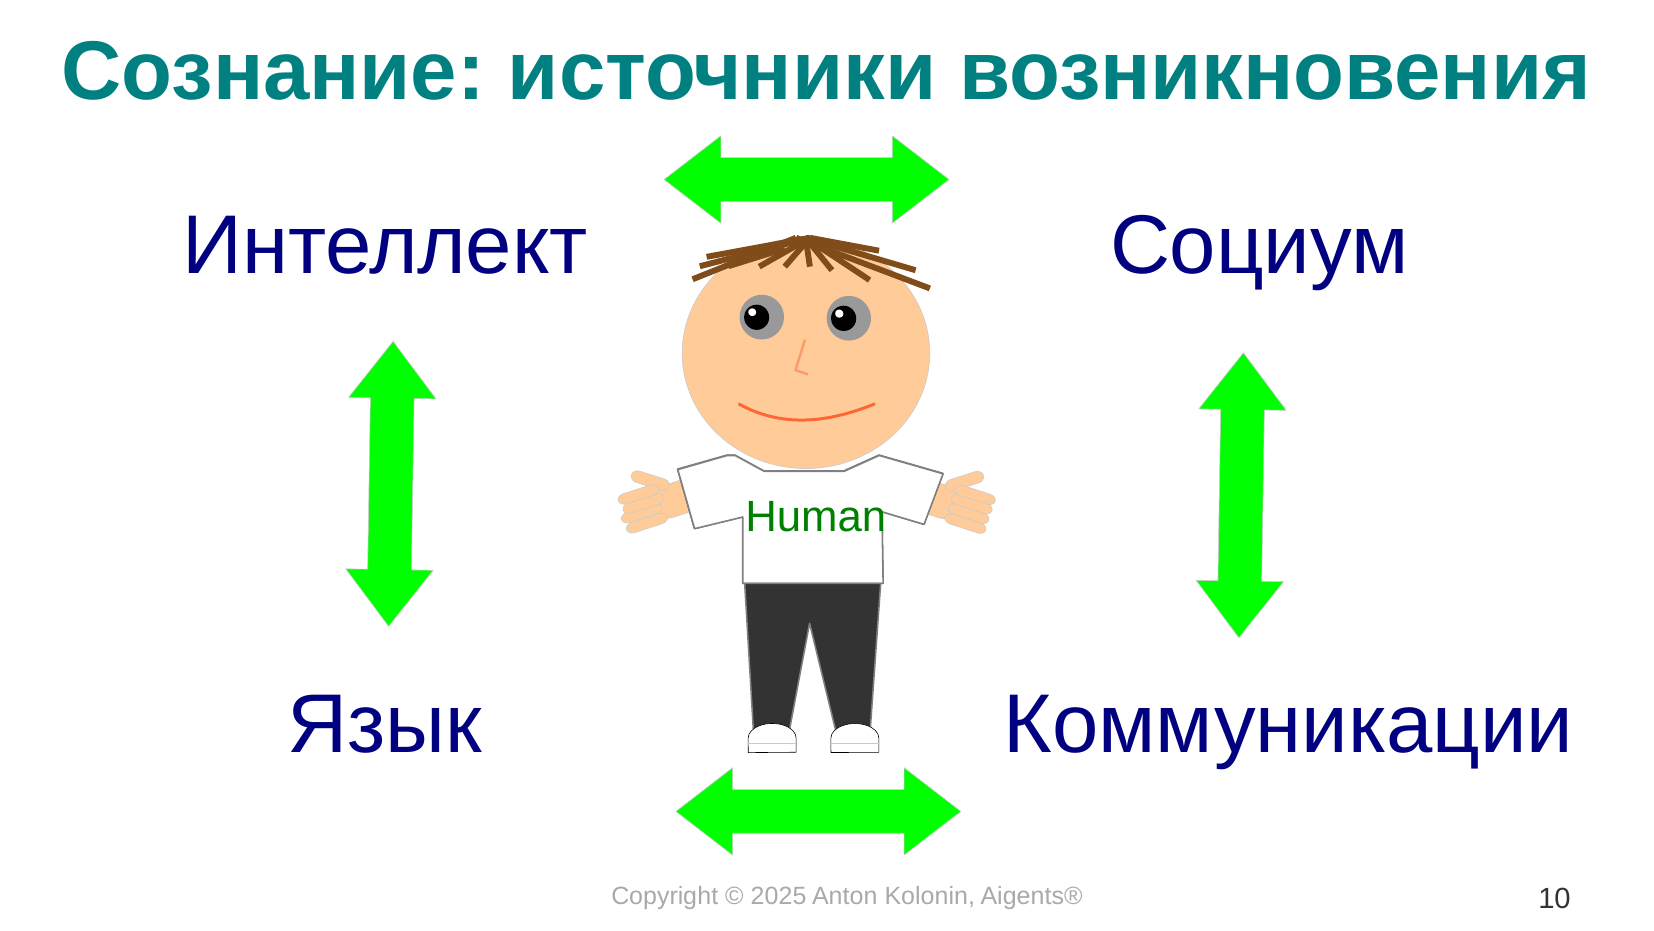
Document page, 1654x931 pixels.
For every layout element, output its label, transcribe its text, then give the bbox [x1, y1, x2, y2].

text_box Социум [1033, 172, 1485, 318]
text_box Сознание: источники возникновения [0, 0, 1654, 150]
text_box [345, 341, 436, 627]
text_box [675, 767, 961, 856]
text_box [618, 455, 731, 533]
text_box Human [731, 448, 900, 584]
text_box [900, 461, 996, 534]
text_box [744, 584, 881, 753]
text_box [1196, 352, 1287, 638]
text_box Язык [185, 651, 586, 796]
text_box Интеллект [159, 172, 611, 318]
text_box Коммуникации [984, 651, 1594, 796]
text_box [664, 135, 950, 224]
text_box [864, 259, 892, 270]
text_box [830, 744, 879, 753]
text_box [682, 251, 930, 469]
